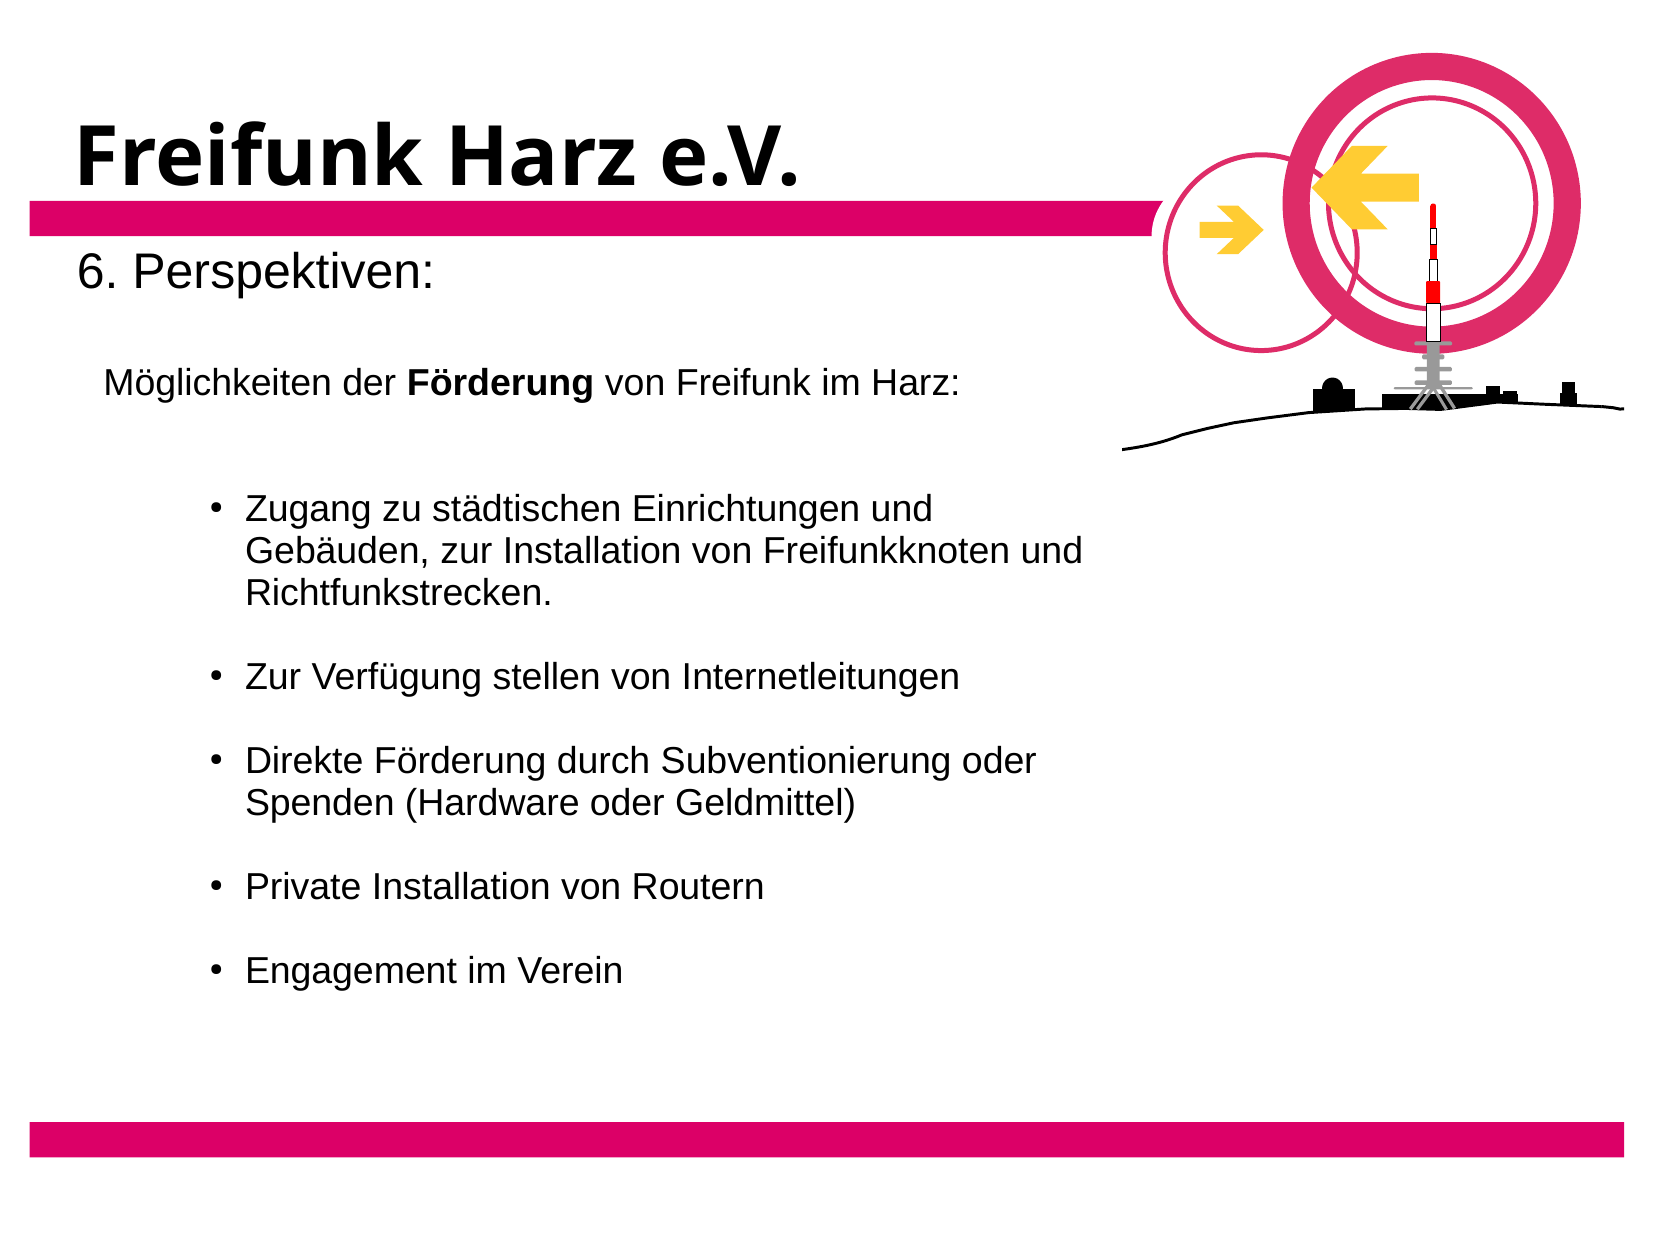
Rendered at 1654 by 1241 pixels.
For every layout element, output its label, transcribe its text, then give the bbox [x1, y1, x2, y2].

text_box Möglichkeiten der Förderung von Freifunk im Harz: Zugang zu städtischen Einrichtungen und Gebäuden, zur Installation von Freifunkknoten und Richtfunkstrecken. Zur Verfügung stellen von Internetleitungen Direkte Förderung durch Subventionierung oder Spenden (Hardware oder Geldmittel) Private Installation von Routern Engagement im Verein [88, 354, 1123, 1086]
subtitle 6. Perspektiven: [76, 212, 697, 331]
